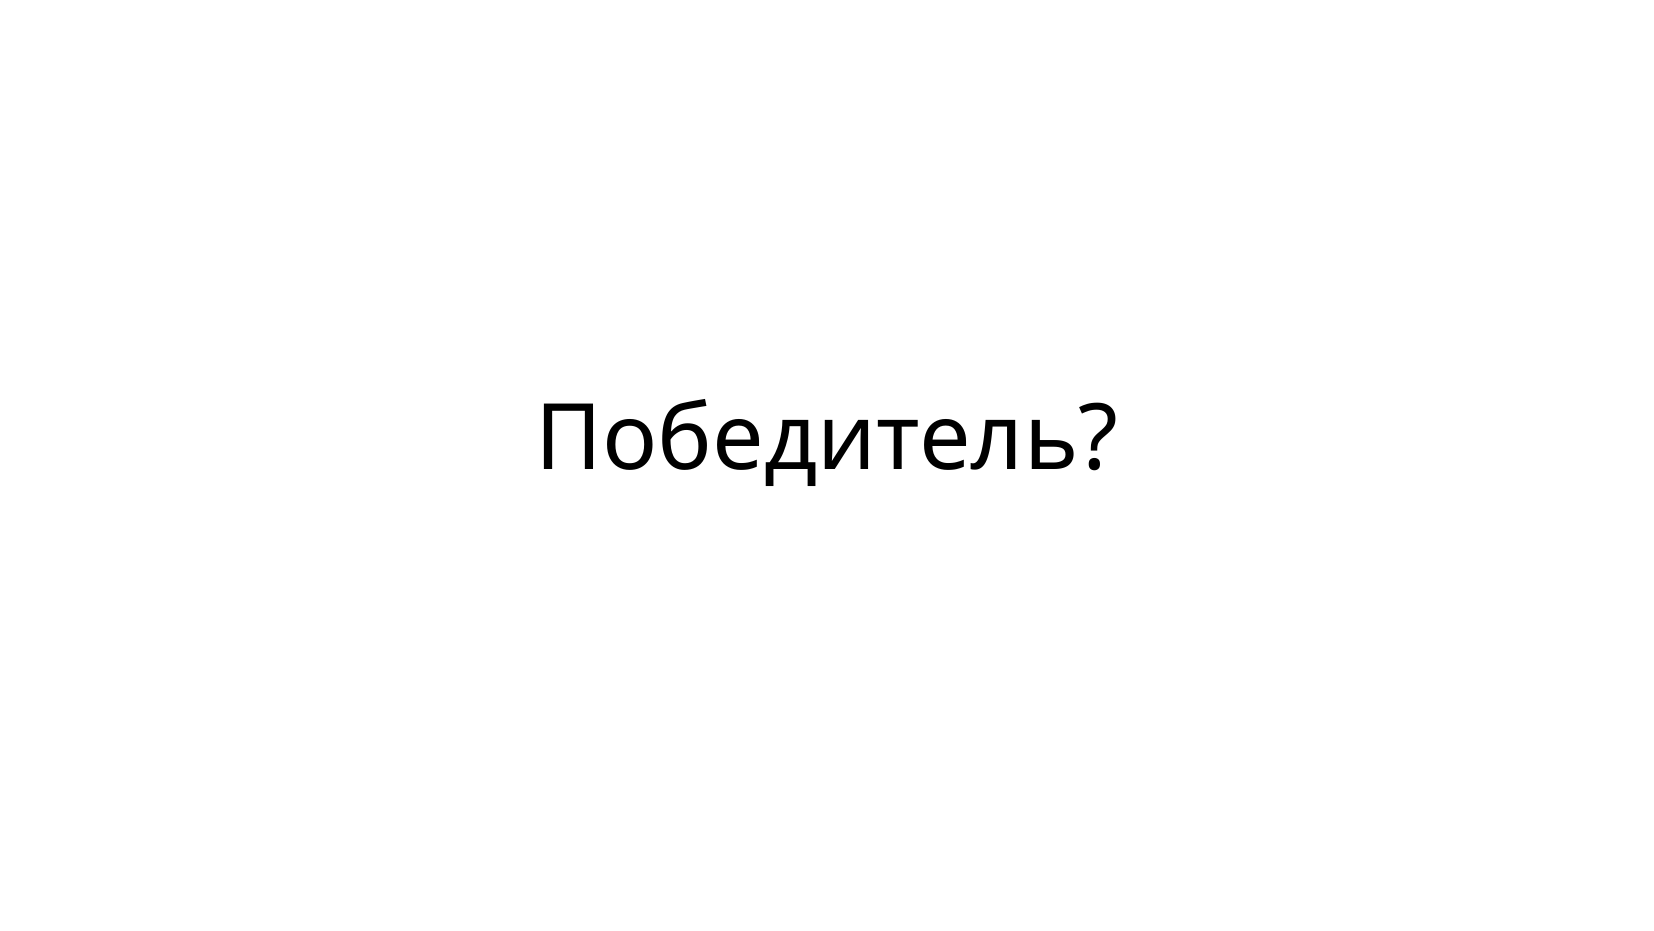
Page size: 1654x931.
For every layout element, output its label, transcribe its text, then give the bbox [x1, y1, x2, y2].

title Победитель? [82, 355, 1571, 512]
